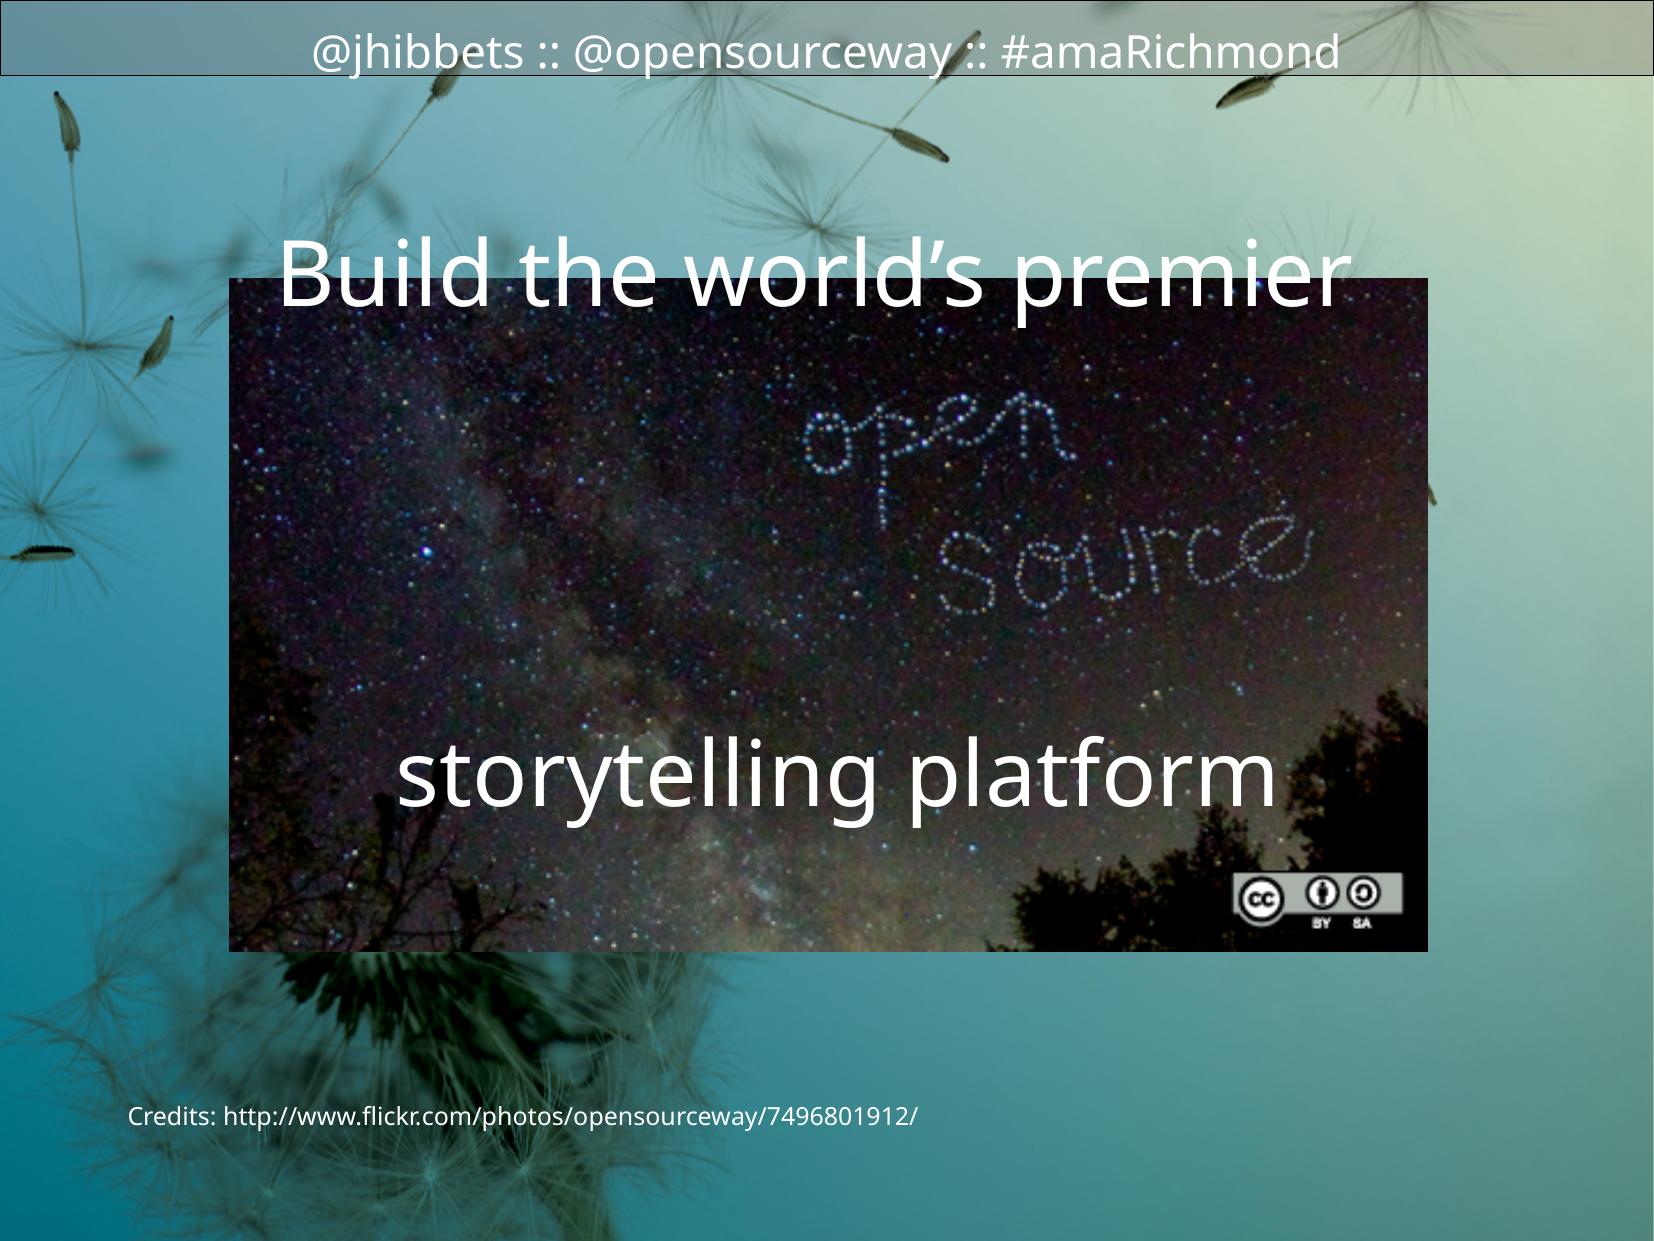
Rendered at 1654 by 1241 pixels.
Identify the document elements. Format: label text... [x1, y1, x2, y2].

picture [0, 76, 1654, 1241]
text_box Credits: http://www.flickr.com/photos/opensourceway/7496801912/ [112, 1091, 1171, 1132]
title Build the world’s premier storytelling platform [82, 290, 1571, 752]
